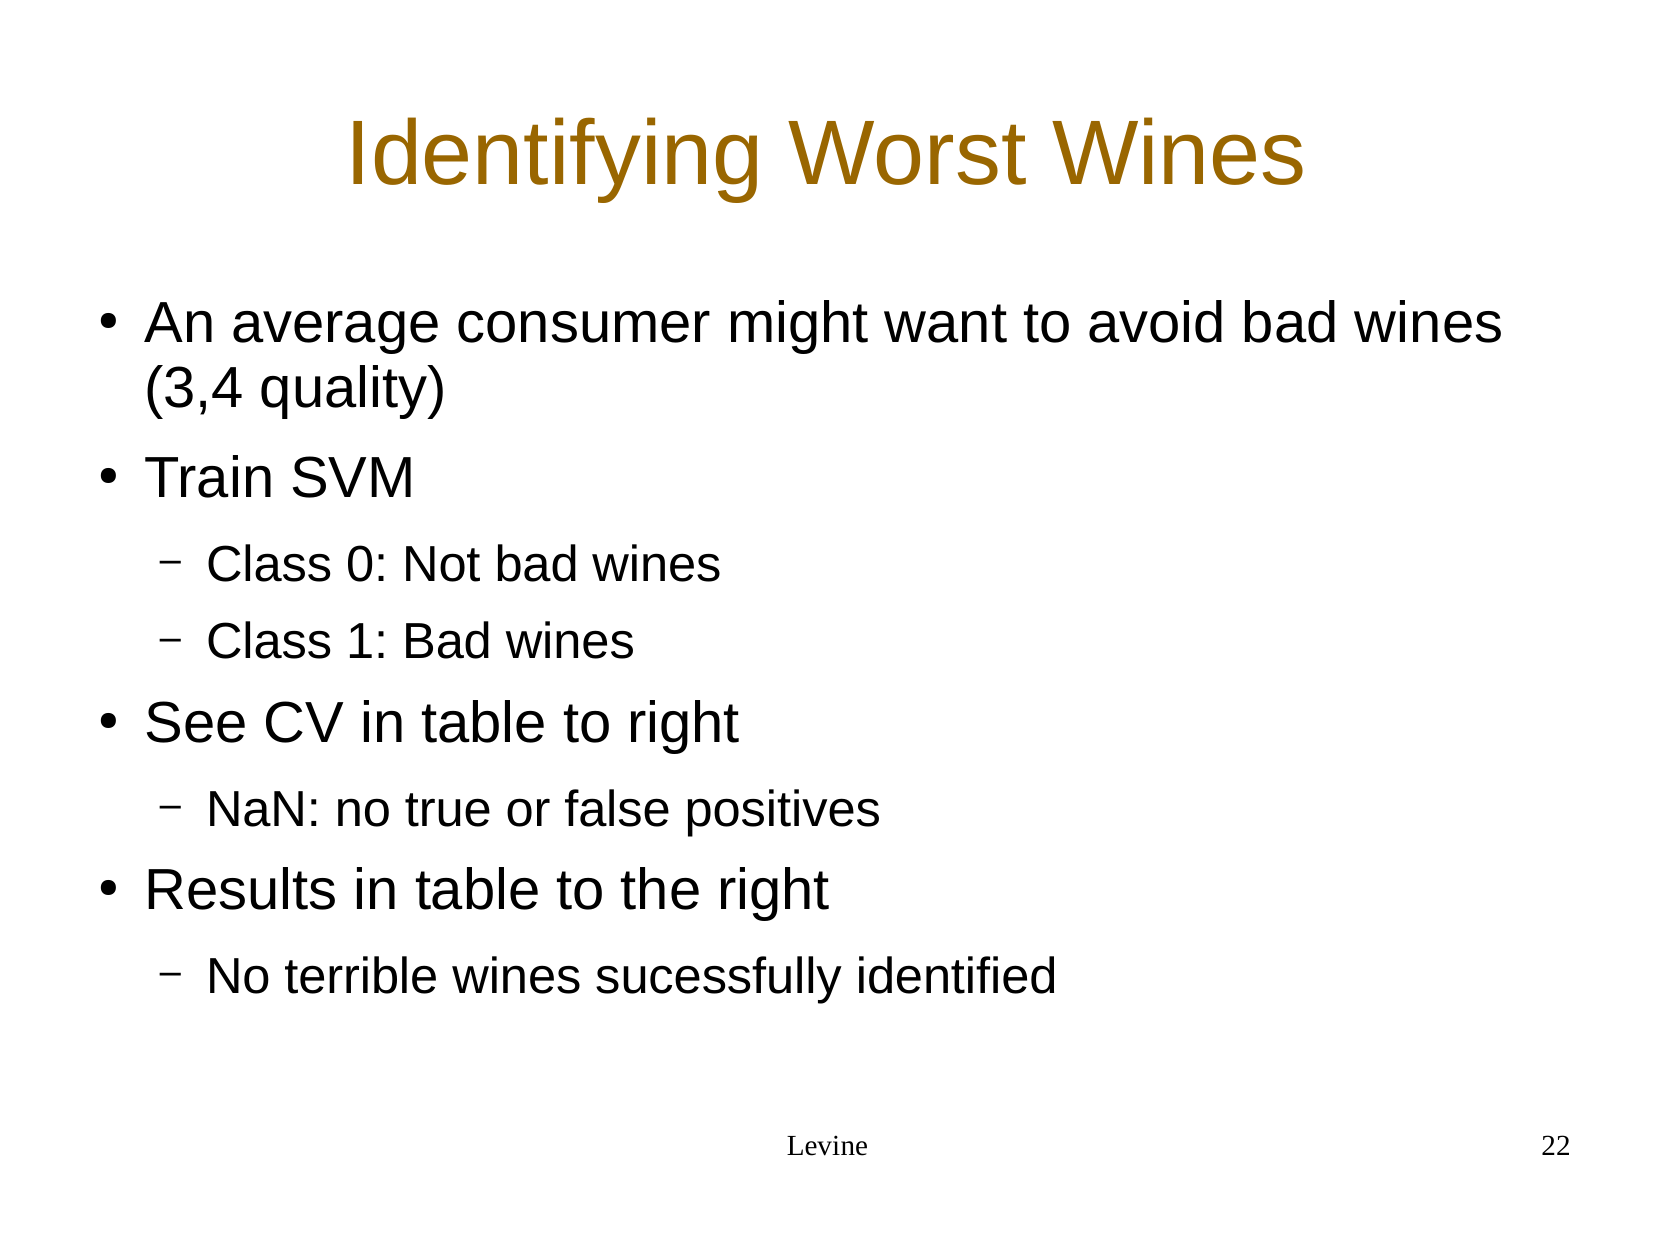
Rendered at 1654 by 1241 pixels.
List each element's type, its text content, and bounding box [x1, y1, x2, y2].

list An average consumer might want to avoid bad wines (3,4 quality) Train SVM Class 0: Not bad wines Class 1: Bad wines See CV in table to right NaN: no true or false positives Results in table to the right No terrible wines sucessfully identified [82, 290, 1571, 1010]
title Identifying Worst Wines [82, 49, 1571, 257]
